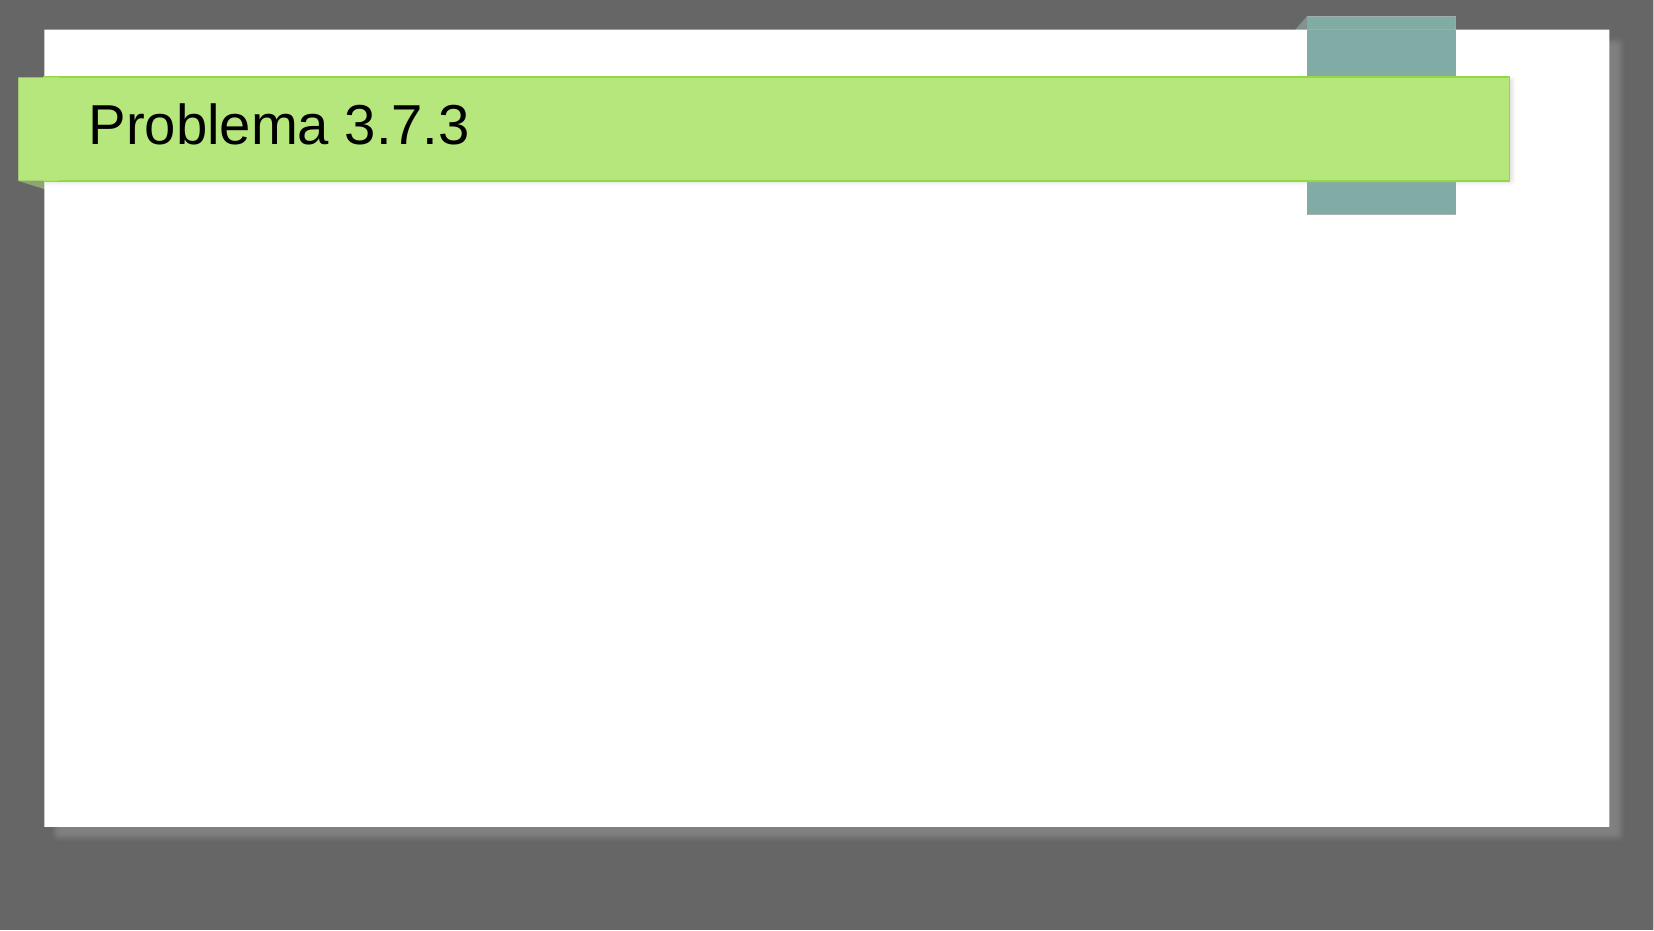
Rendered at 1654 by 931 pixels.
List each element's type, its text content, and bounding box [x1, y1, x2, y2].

title Problema 3.7.3 [88, 73, 1506, 178]
